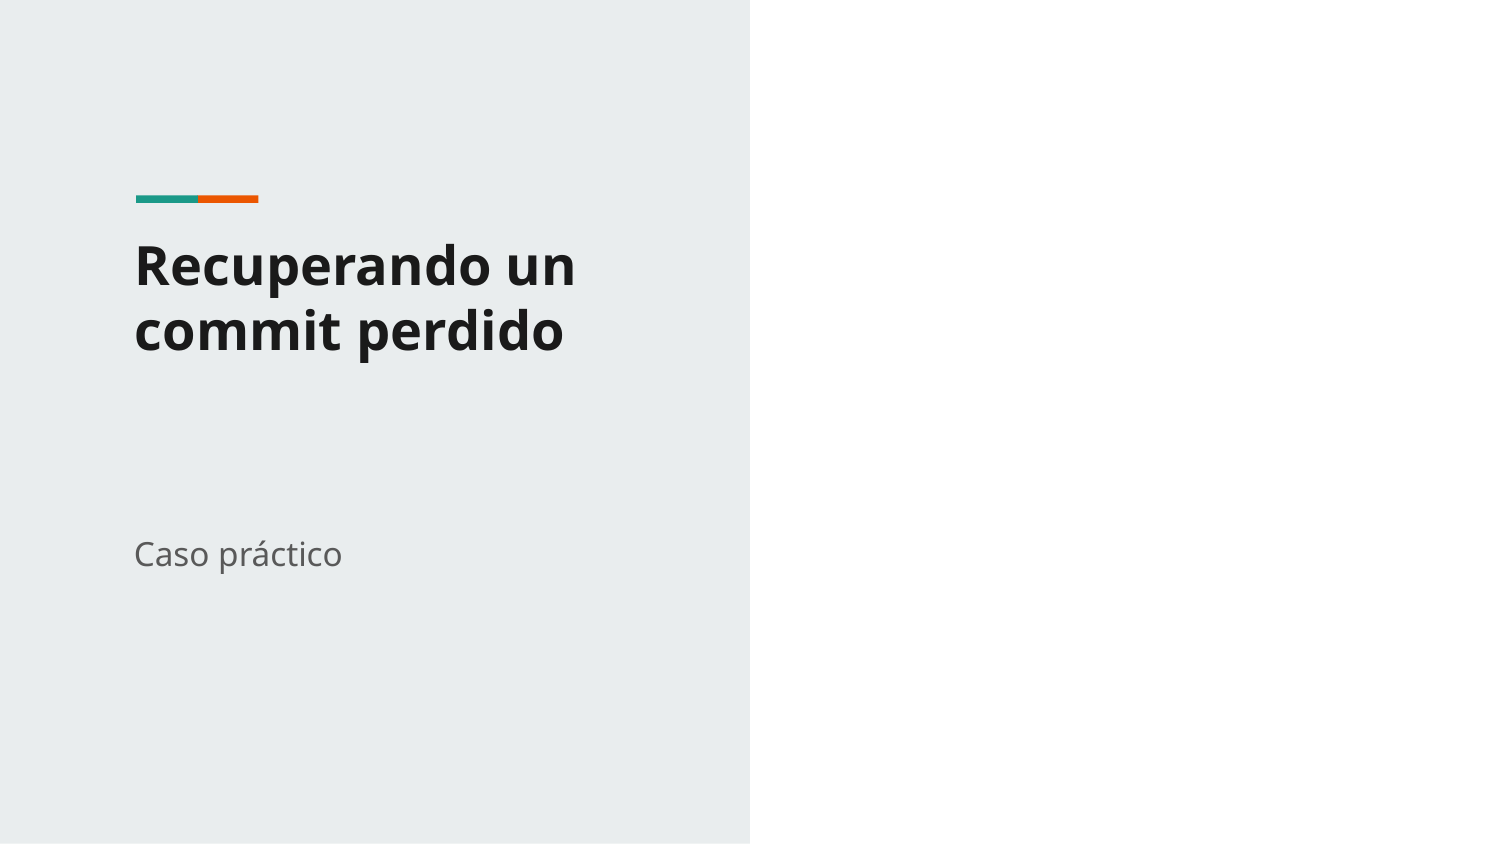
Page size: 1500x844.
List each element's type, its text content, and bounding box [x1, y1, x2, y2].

subtitle Caso práctico [118, 518, 661, 644]
title Recuperando un commit perdido [119, 216, 662, 494]
